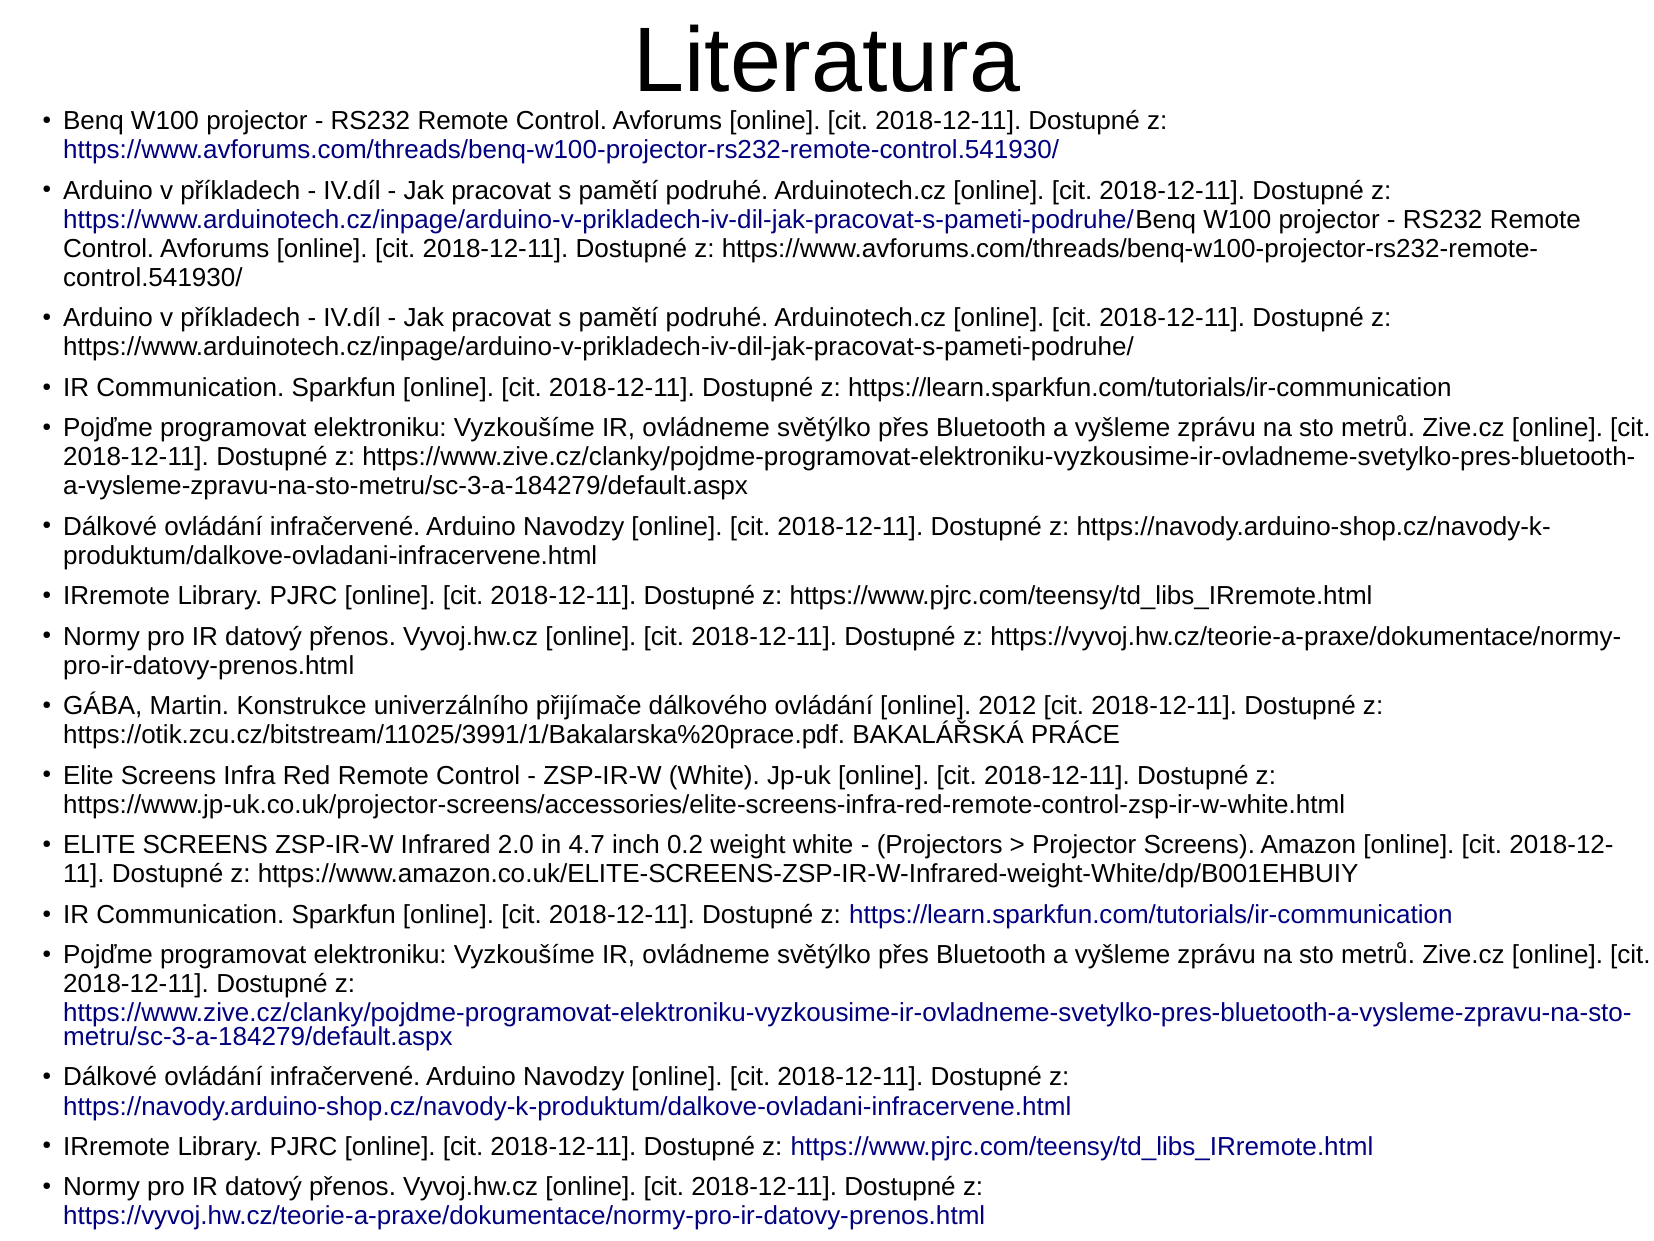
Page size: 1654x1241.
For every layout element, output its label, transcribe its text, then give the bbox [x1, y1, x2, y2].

title Literatura [82, 2, 1571, 106]
list Benq W100 projector - RS232 Remote Control. Avforums [online]. [cit. 2018-12-11]. Dostupné z: https://www.avforums.com/threads/benq-w100-projector-rs232-remote-control.541930/ Arduino v příkladech - IV.díl - Jak pracovat s pamětí podruhé. Arduinotech.cz [online]. [cit. 2018-12-11]. Dostupné z: https://www.arduinotech.cz/inpage/arduino-v-prikladech-iv-dil-jak-pracovat-s-pameti-podruhe/Benq W100 projector - RS232 Remote Control. Avforums [online]. [cit. 2018-12-11]. Dostupné z: https://www.avforums.com/threads/benq-w100-projector-rs232-remote-control.541930/ Arduino v příkladech - IV.díl - Jak pracovat s pamětí podruhé. Arduinotech.cz [online]. [cit. 2018-12-11]. Dostupné z: https://www.arduinotech.cz/inpage/arduino-v-prikladech-iv-dil-jak-pracovat-s-pameti-podruhe/ IR Communication. Sparkfun [online]. [cit. 2018-12-11]. Dostupné z: https://learn.sparkfun.com/tutorials/ir-communication Pojďme programovat elektroniku: Vyzkoušíme IR, ovládneme světýlko přes Bluetooth a vyšleme zprávu na sto metrů. Zive.cz [online]. [cit. 2018-12-11]. Dostupné z: https://www.zive.cz/clanky/pojdme-programovat-elektroniku-vyzkousime-ir-ovladneme-svetylko-pres-bluetooth-a-vysleme-zpravu-na-sto-metru/sc-3-a-184279/default.aspx Dálkové ovládání infračervené. Arduino Navodzy [online]. [cit. 2018-12-11]. Dostupné z: https://navody.arduino-shop.cz/navody-k-produktum/dalkove-ovladani-infracervene.html IRremote Library. PJRC [online]. [cit. 2018-12-11]. Dostupné z: https://www.pjrc.com/teensy/td_libs_IRremote.html Normy pro IR datový přenos. Vyvoj.hw.cz [online]. [cit. 2018-12-11]. Dostupné z: https://vyvoj.hw.cz/teorie-a-praxe/dokumentace/normy-pro-ir-datovy-prenos.html GÁBA, Martin. Konstrukce univerzálního přijímače dálkového ovládání [online]. 2012 [cit. 2018-12-11]. Dostupné z: https://otik.zcu.cz/bitstream/11025/3991/1/Bakalarska%20prace.pdf. BAKALÁŘSKÁ PRÁCE Elite Screens Infra Red Remote Control - ZSP-IR-W (White). Jp-uk [online]. [cit. 2018-12-11]. Dostupné z: https://www.jp-uk.co.uk/projector-screens/accessories/elite-screens-infra-red-remote-control-zsp-ir-w-white.html ELITE SCREENS ZSP-IR-W Infrared 2.0 in 4.7 inch 0.2 weight white - (Projectors > Projector Screens). Amazon [online]. [cit. 2018-12-11]. Dostupné z: https://www.amazon.co.uk/ELITE-SCREENS-ZSP-IR-W-Infrared-weight-White/dp/B001EHBUIY IR Communication. Sparkfun [online]. [cit. 2018-12-11]. Dostupné z: https://learn.sparkfun.com/tutorials/ir-communication Pojďme programovat elektroniku: Vyzkoušíme IR, ovládneme světýlko přes Bluetooth a vyšleme zprávu na sto metrů. Zive.cz [online]. [cit. 2018-12-11]. Dostupné z: https://www.zive.cz/clanky/pojdme-programovat-elektroniku-vyzkousime-ir-ovladneme-svetylko-pres-bluetooth-a-vysleme-zpravu-na-sto-metru/sc-3-a-184279/default.aspx Dálkové ovládání infračervené. Arduino Navodzy [online]. [cit. 2018-12-11]. Dostupné z: https://navody.arduino-shop.cz/navody-k-produktum/dalkove-ovladani-infracervene.html IRremote Library. PJRC [online]. [cit. 2018-12-11]. Dostupné z: https://www.pjrc.com/teensy/td_libs_IRremote.html Normy pro IR datový přenos. Vyvoj.hw.cz [online]. [cit. 2018-12-11]. Dostupné z: https://vyvoj.hw.cz/teorie-a-praxe/dokumentace/normy-pro-ir-datovy-prenos.html [35, 106, 1654, 1229]
